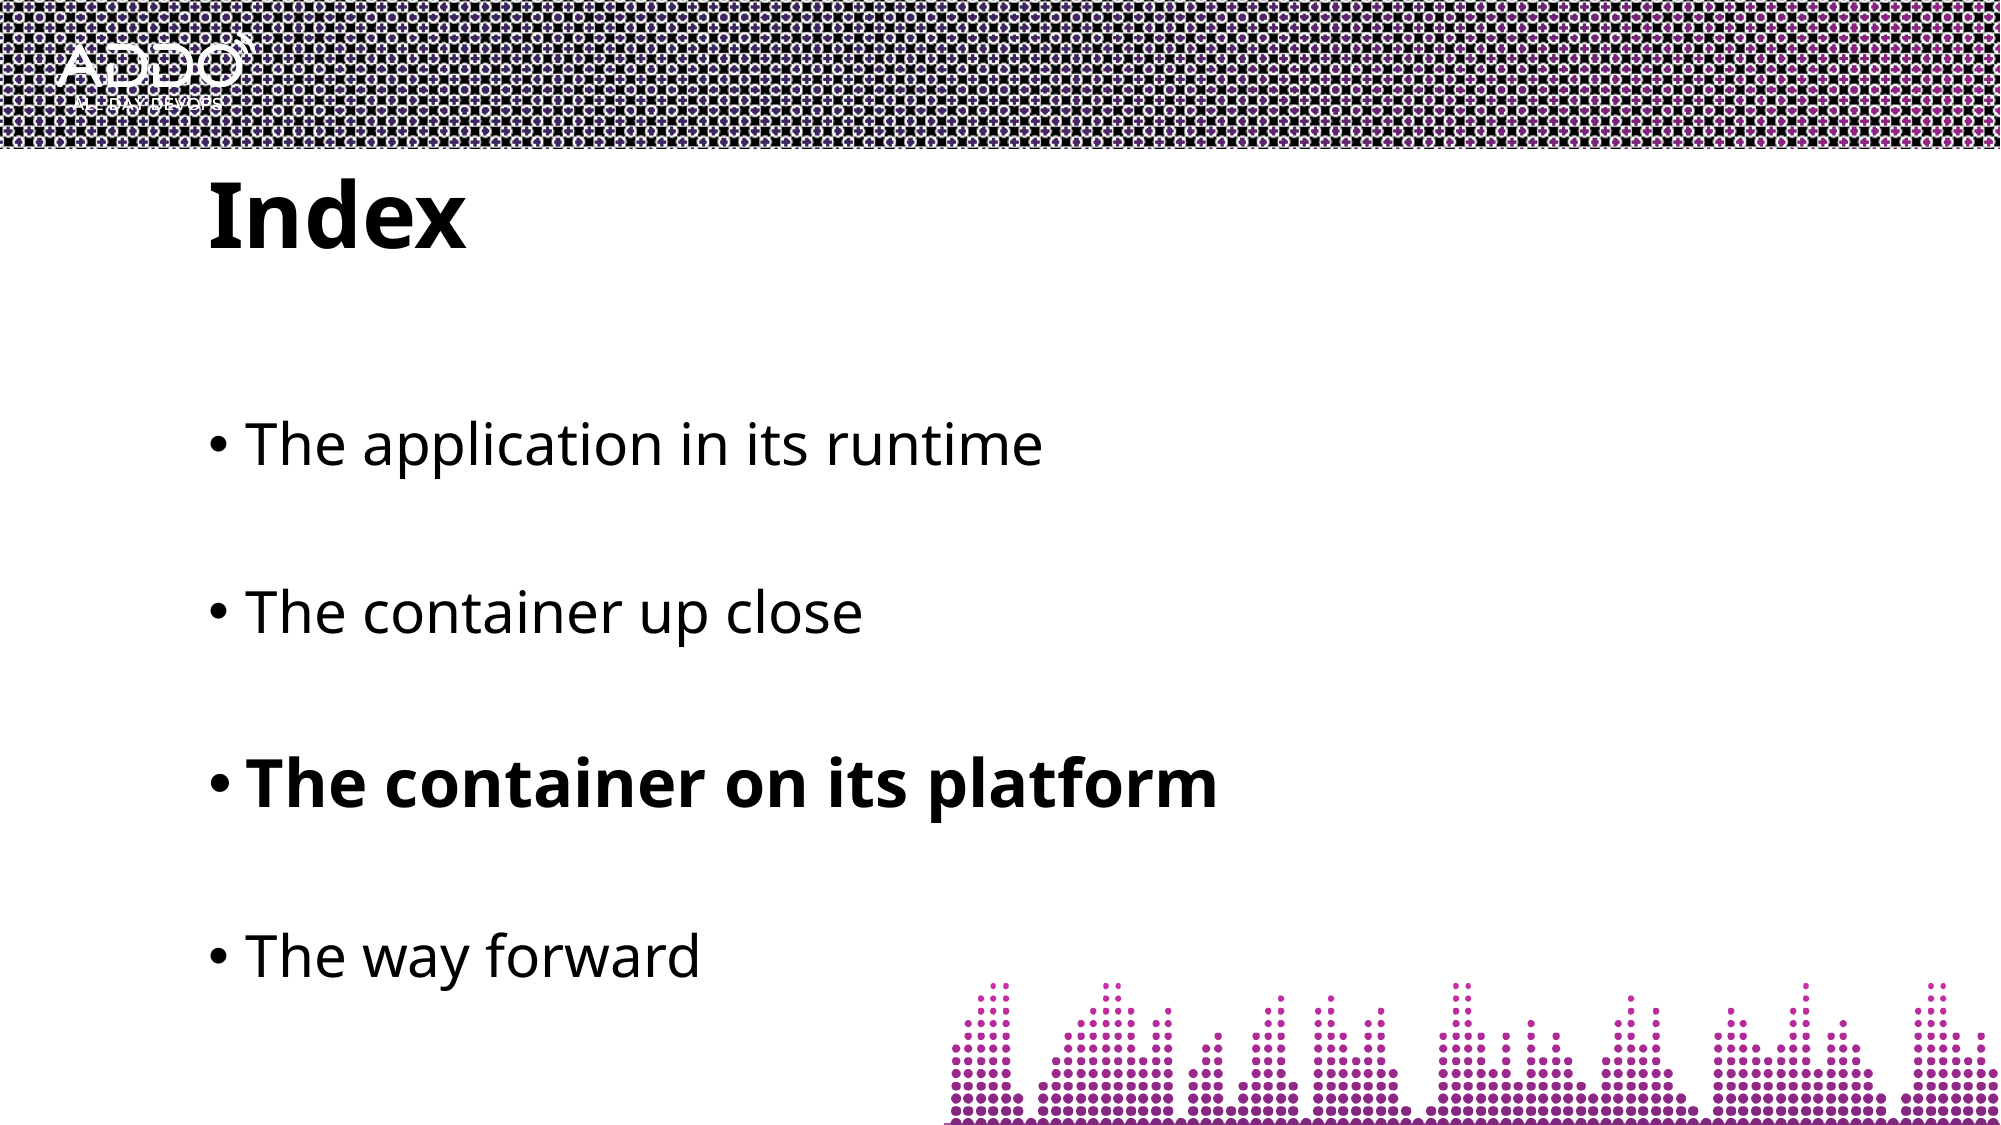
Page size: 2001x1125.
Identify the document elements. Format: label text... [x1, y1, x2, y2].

picture [943, 983, 2000, 1125]
picture [0, 0, 2000, 149]
list The application in its runtime The container up close The container on its platform The way forward [193, 407, 1551, 1044]
title Index [193, 162, 1726, 346]
